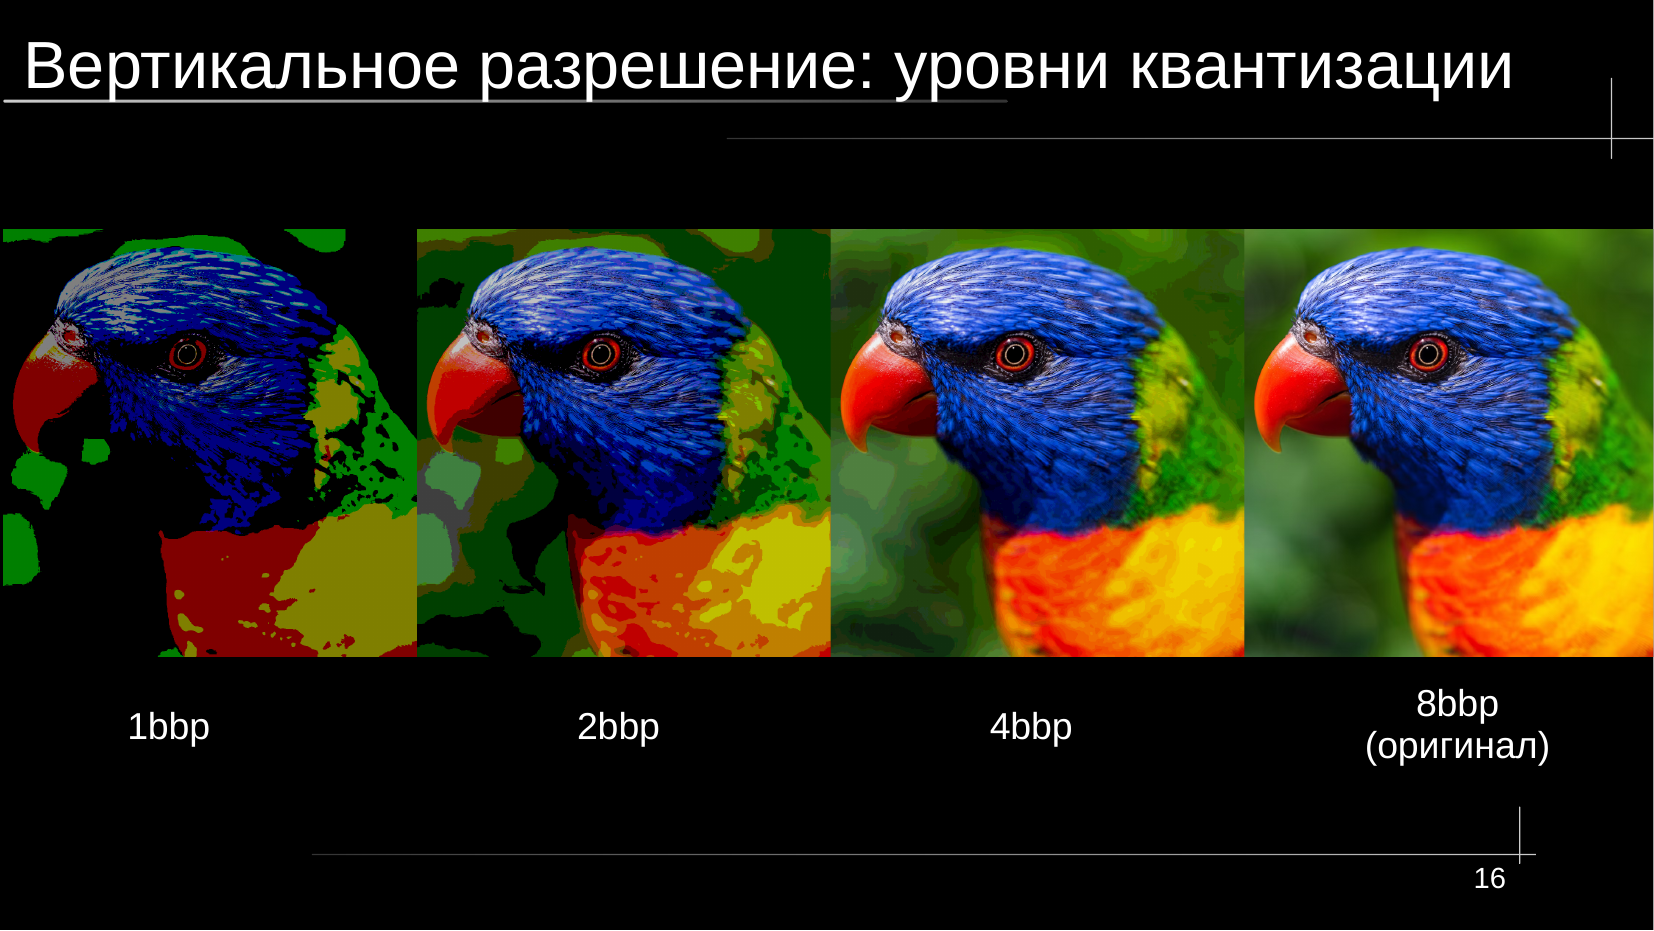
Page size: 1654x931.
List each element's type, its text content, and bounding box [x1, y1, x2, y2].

text_box 4bbp [975, 697, 1088, 751]
picture [3, 229, 1654, 657]
title Вертикальное разрешение: уровни квантизации [23, 11, 1589, 119]
text_box 1bbp [112, 697, 226, 751]
text_box 2bbp [562, 697, 676, 751]
text_box 8bbp (оригинал) [1350, 675, 1566, 765]
